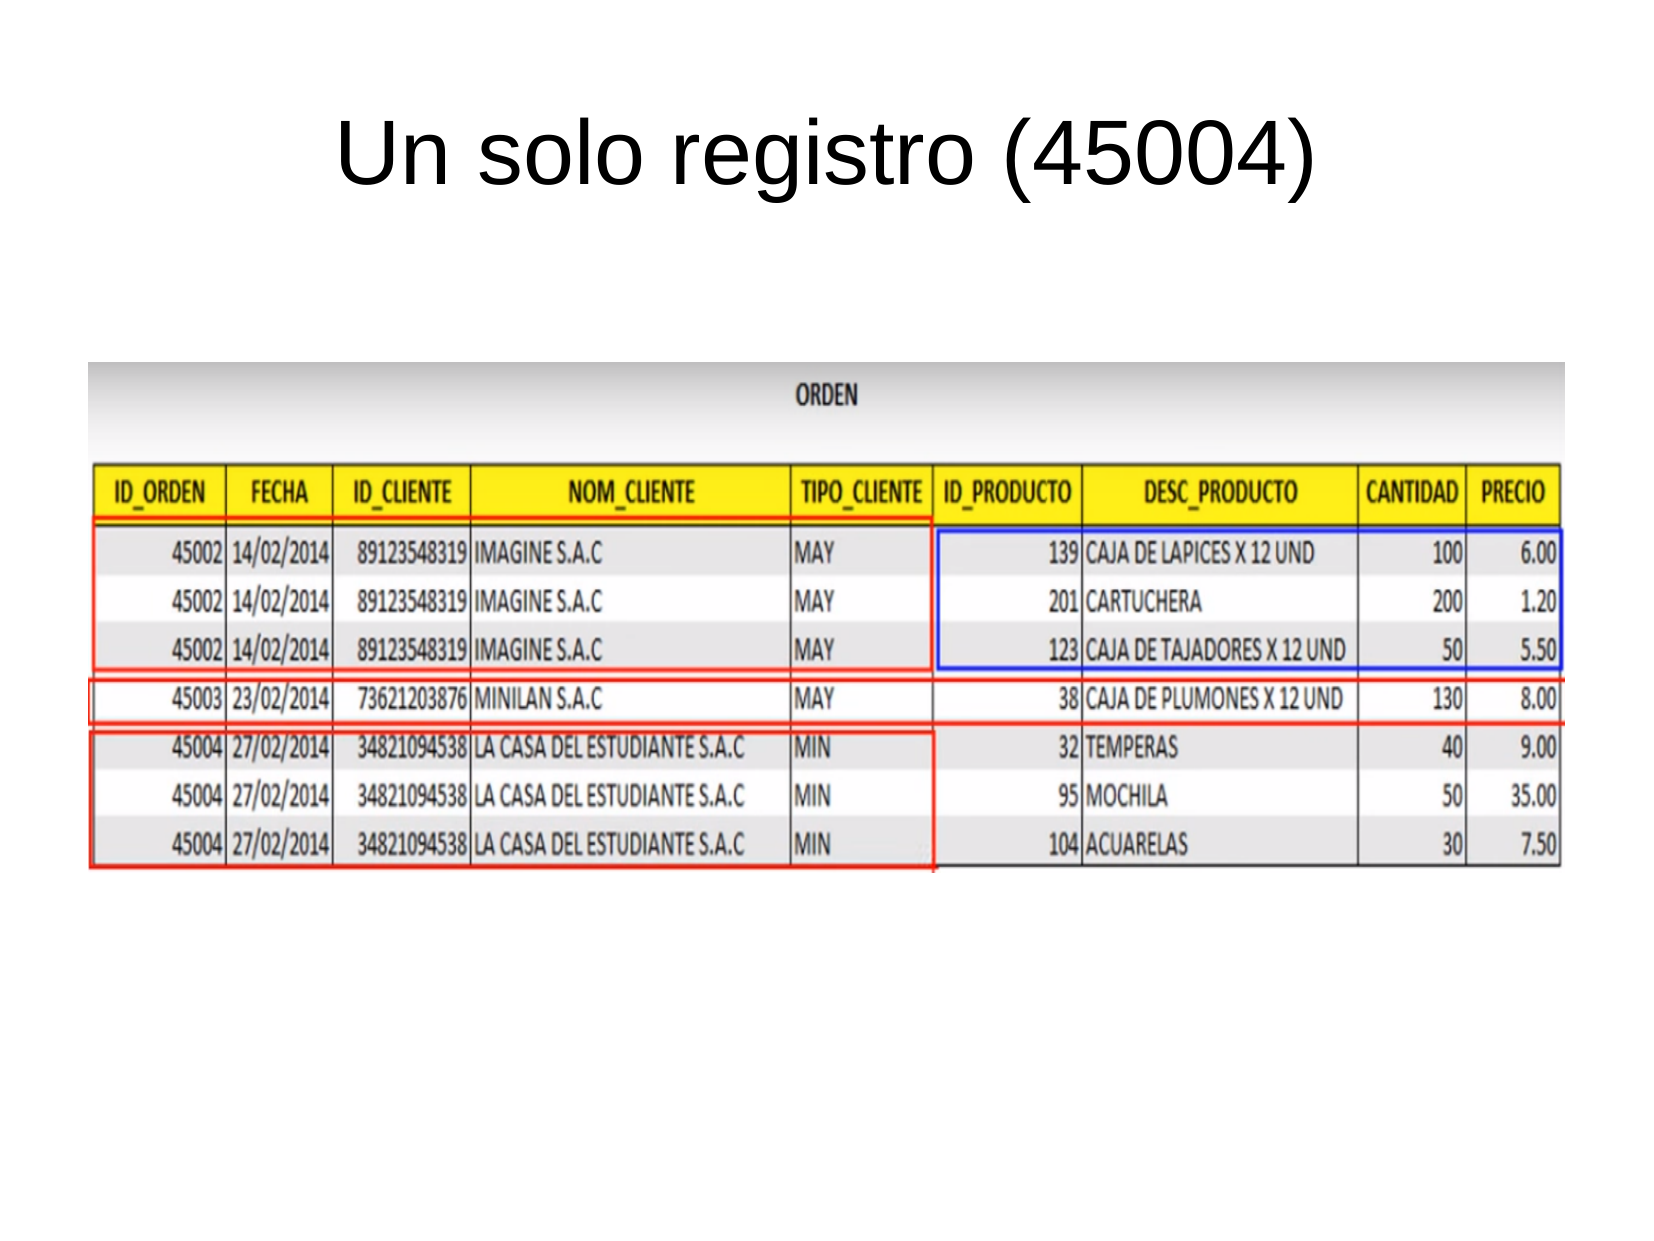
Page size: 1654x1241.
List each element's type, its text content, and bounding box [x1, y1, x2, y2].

picture [88, 362, 1565, 873]
title Un solo registro (45004) [82, 49, 1571, 257]
